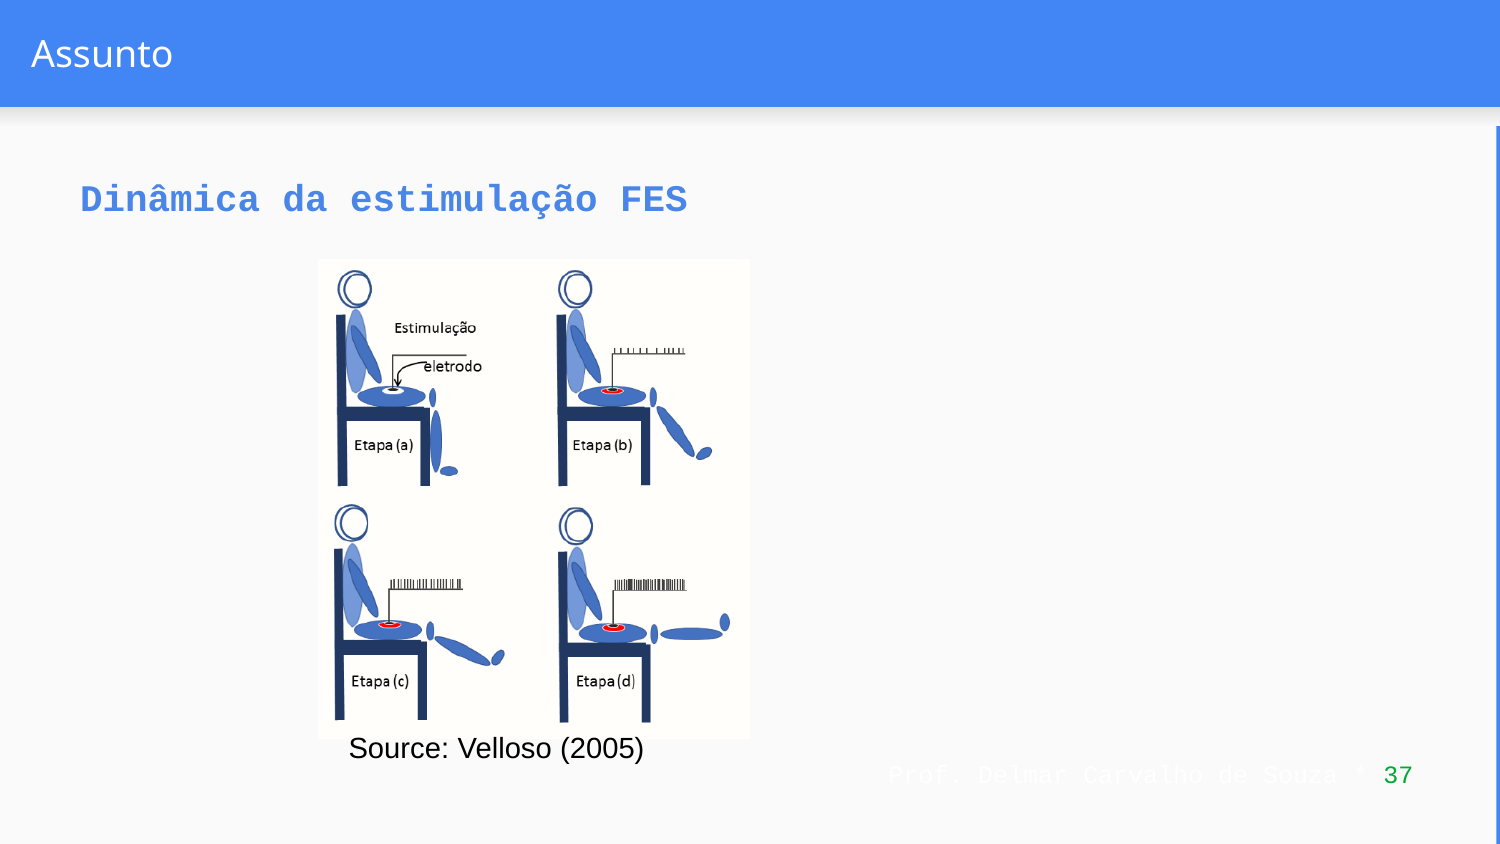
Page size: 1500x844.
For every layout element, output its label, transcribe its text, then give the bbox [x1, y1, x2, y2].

title Assunto [16, 2, 1464, 102]
text_box Source: Velloso (2005) [333, 721, 661, 772]
text_box Dinâmica da estimulação FES [40, 152, 1447, 780]
picture [318, 259, 750, 739]
